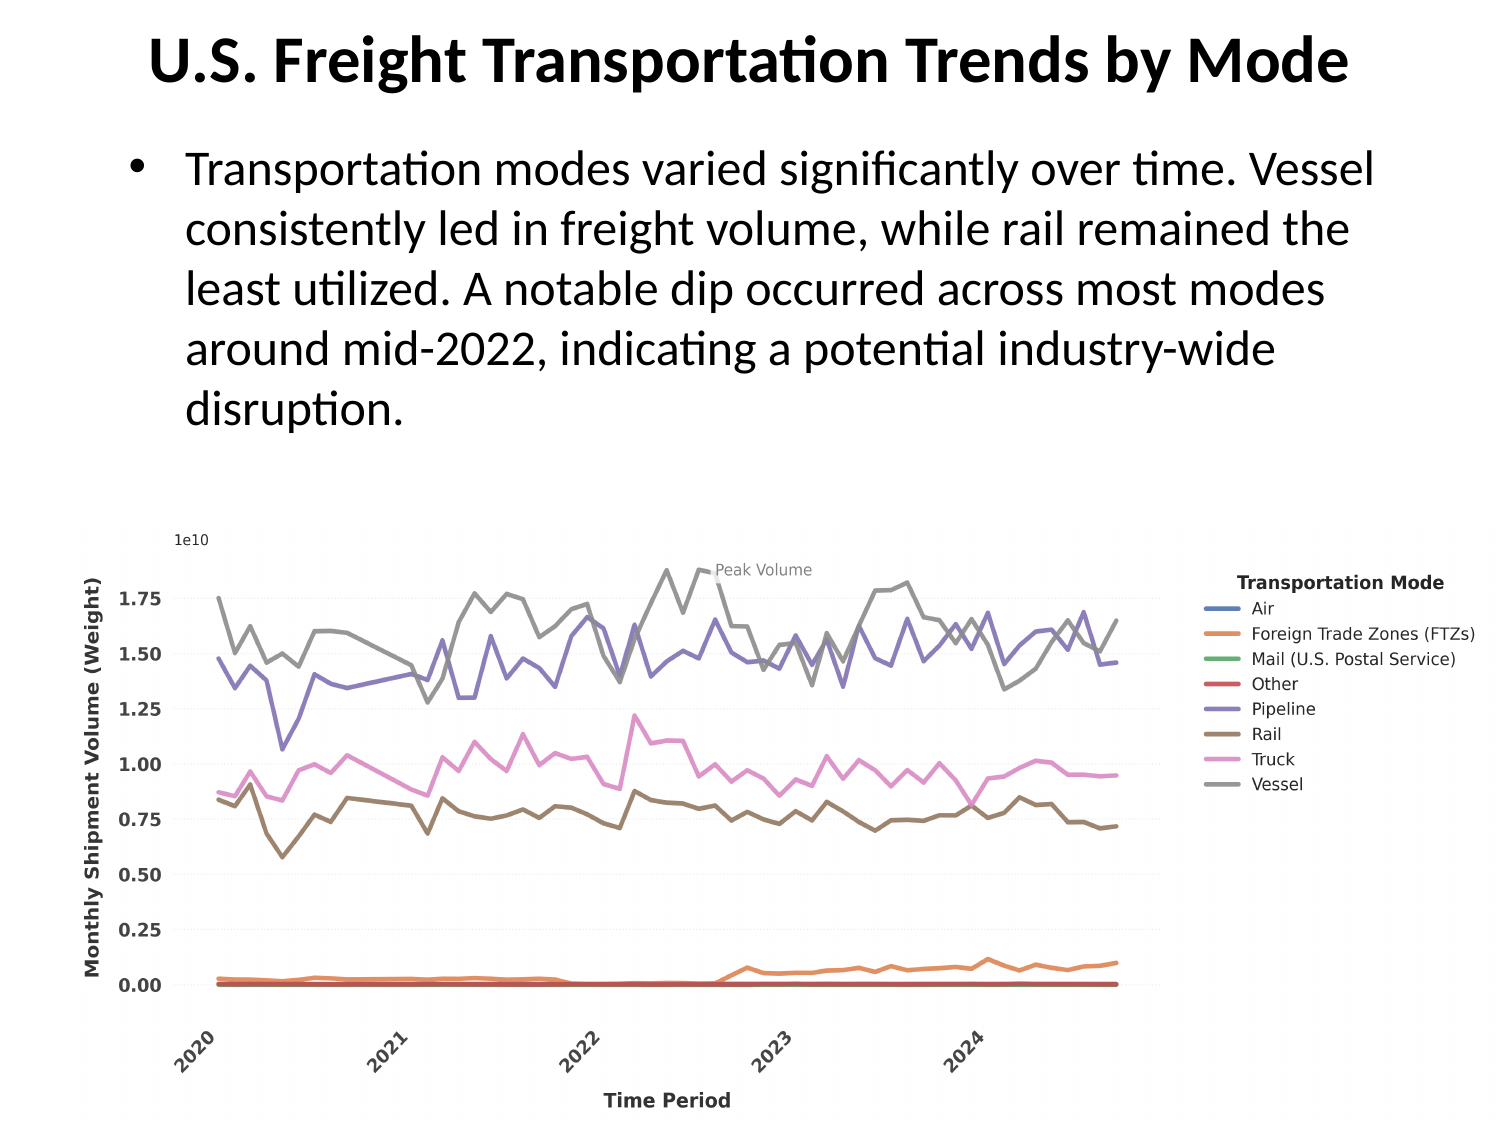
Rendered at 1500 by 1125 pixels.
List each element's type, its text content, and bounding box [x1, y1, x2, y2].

list Transportation modes varied significantly over time. Vessel consistently led in freight volume, while rail remained the least utilized. A notable dip occurred across most modes around mid-2022, indicating a potential industry-wide disruption. [113, 127, 1464, 524]
title U.S. Freight Transportation Trends by Mode [75, 0, 1425, 150]
picture [75, 524, 1500, 1121]
